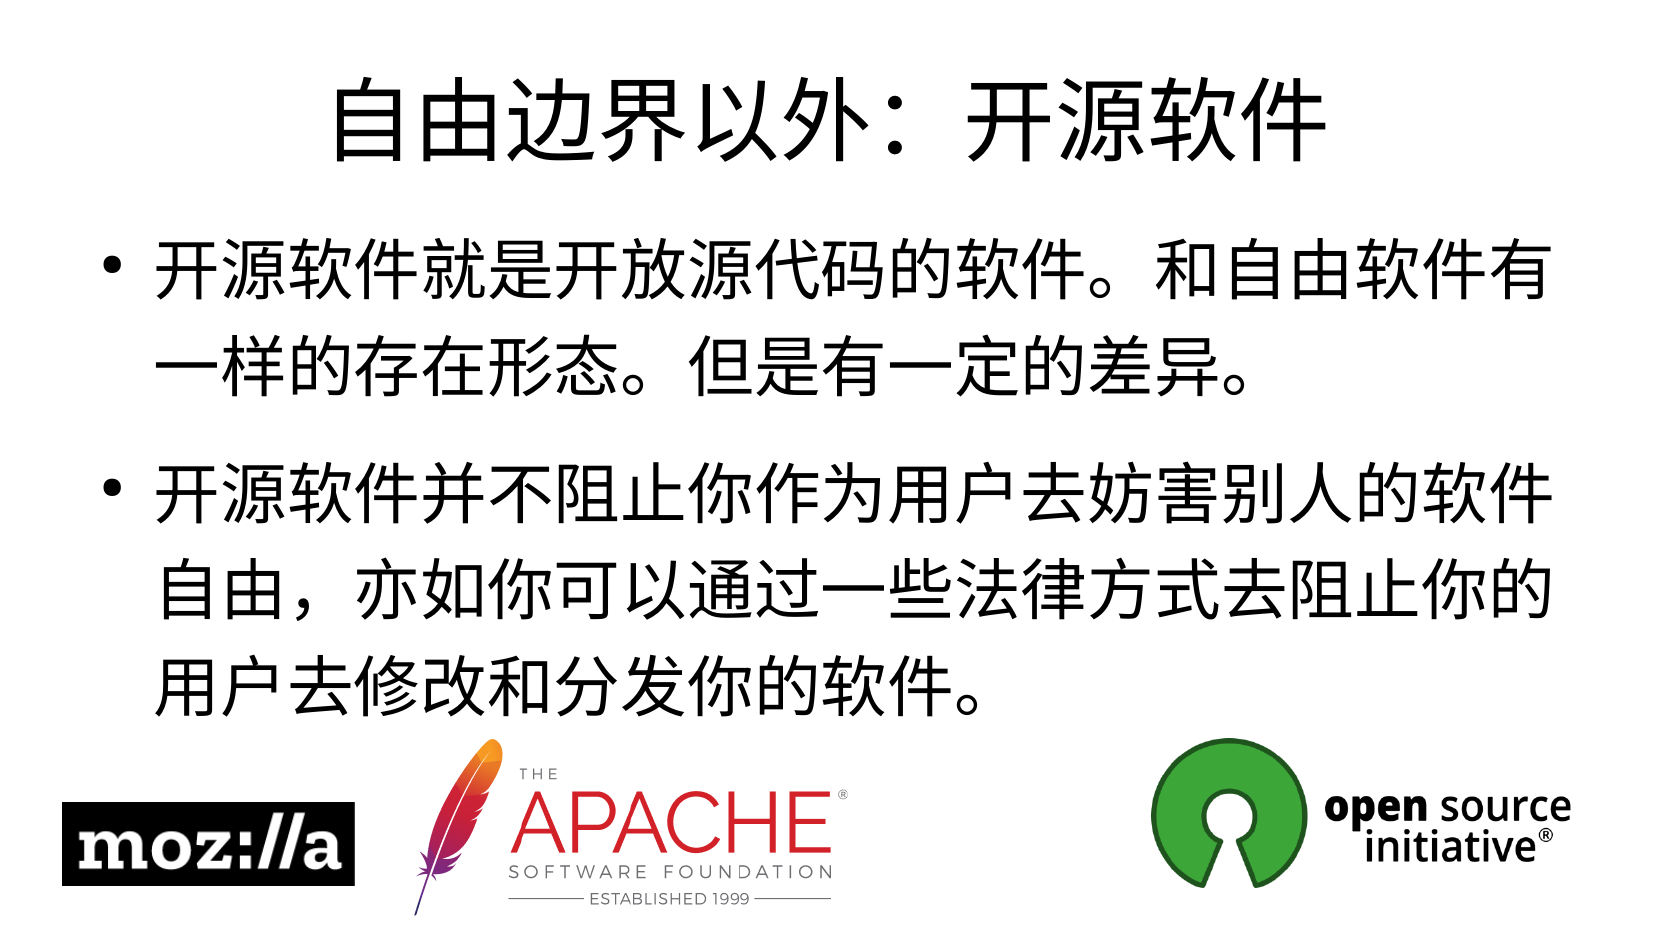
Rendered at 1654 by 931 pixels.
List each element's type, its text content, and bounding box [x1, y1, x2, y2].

list 开源软件就是开放源代码的软件。和自由软件有一样的存在形态。但是有一定的差异。 开源软件并不阻止你作为用户去妨害别人的软件自由，亦如你可以通过一些法律方式去阻止你的用户去修改和分发你的软件。 [82, 217, 1571, 758]
picture [1151, 738, 1571, 888]
title 自由边界以外：开源软件 [82, 37, 1571, 193]
picture [62, 802, 355, 886]
picture [413, 738, 848, 916]
